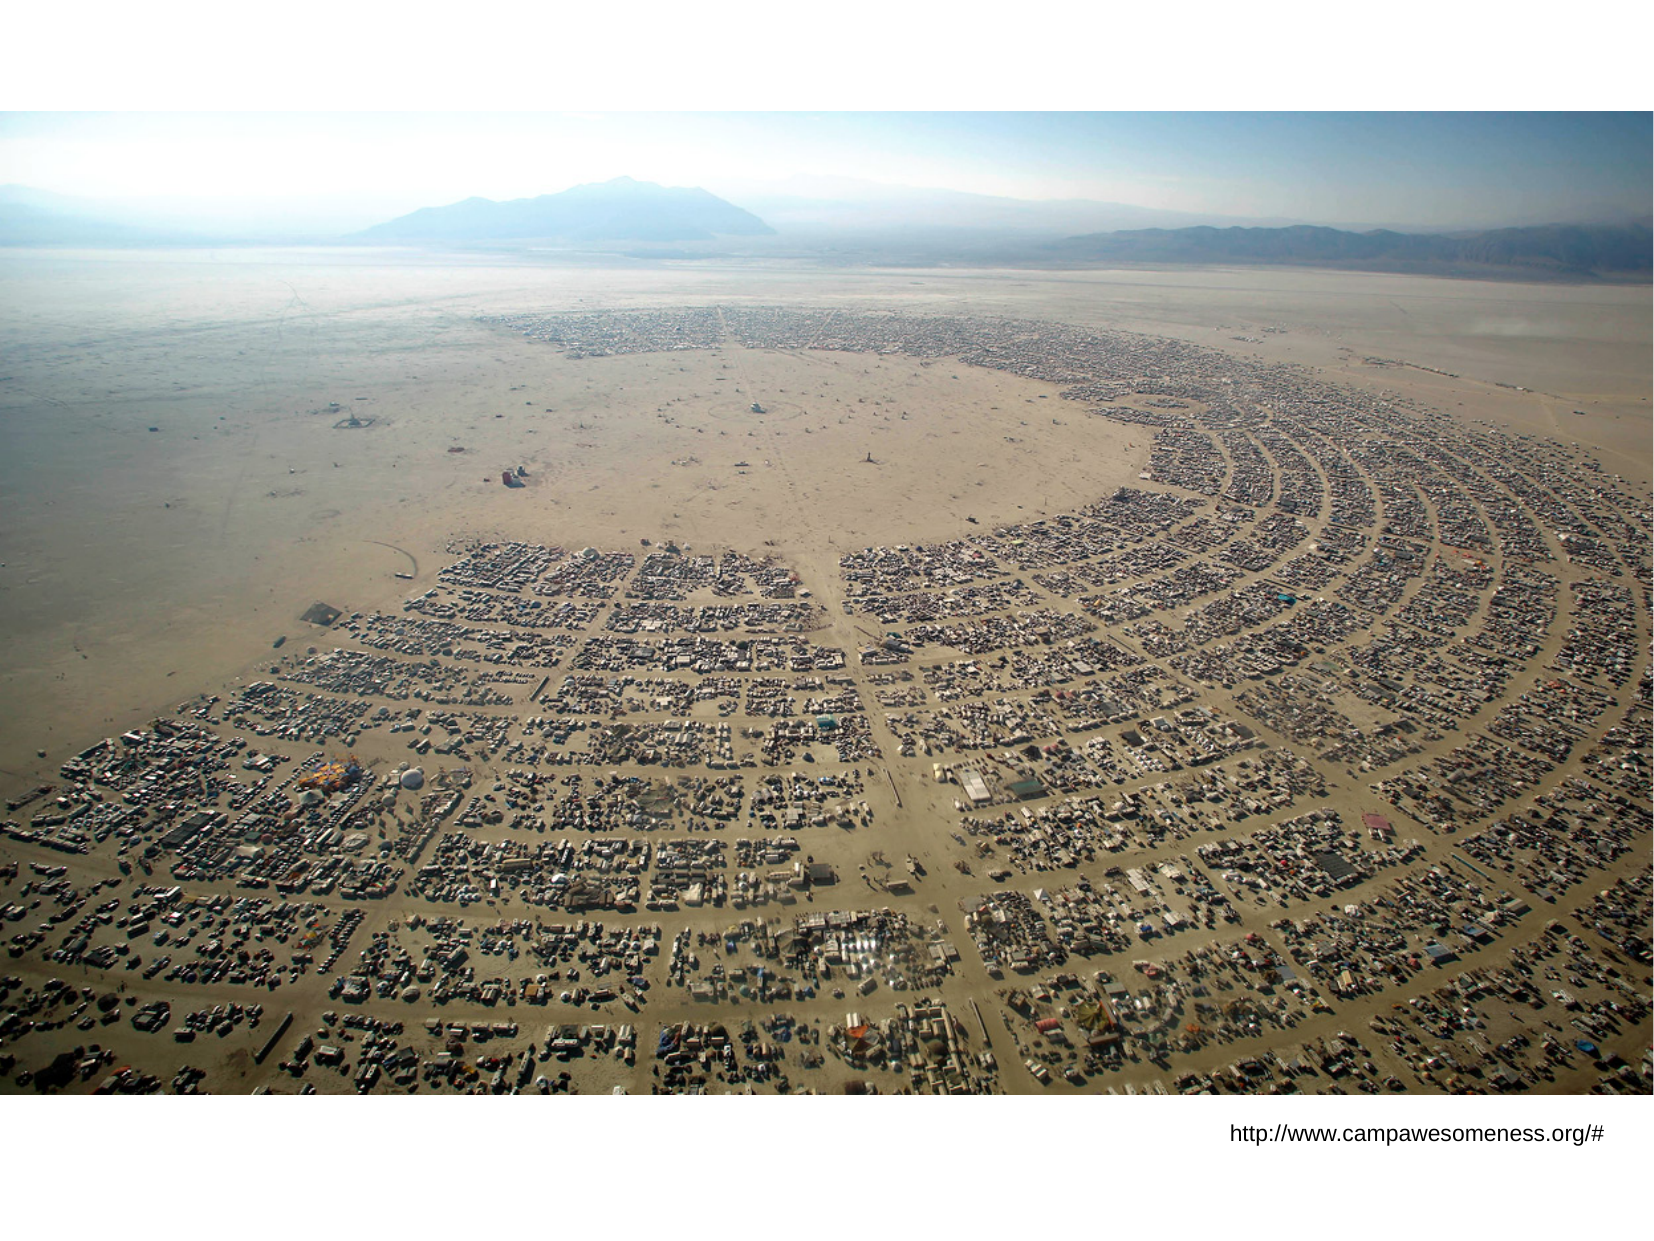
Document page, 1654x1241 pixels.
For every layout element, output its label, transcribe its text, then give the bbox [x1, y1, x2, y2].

text_box http://www.campawesomeness.org/# [1215, 1113, 1654, 1171]
picture [0, 111, 1654, 1096]
